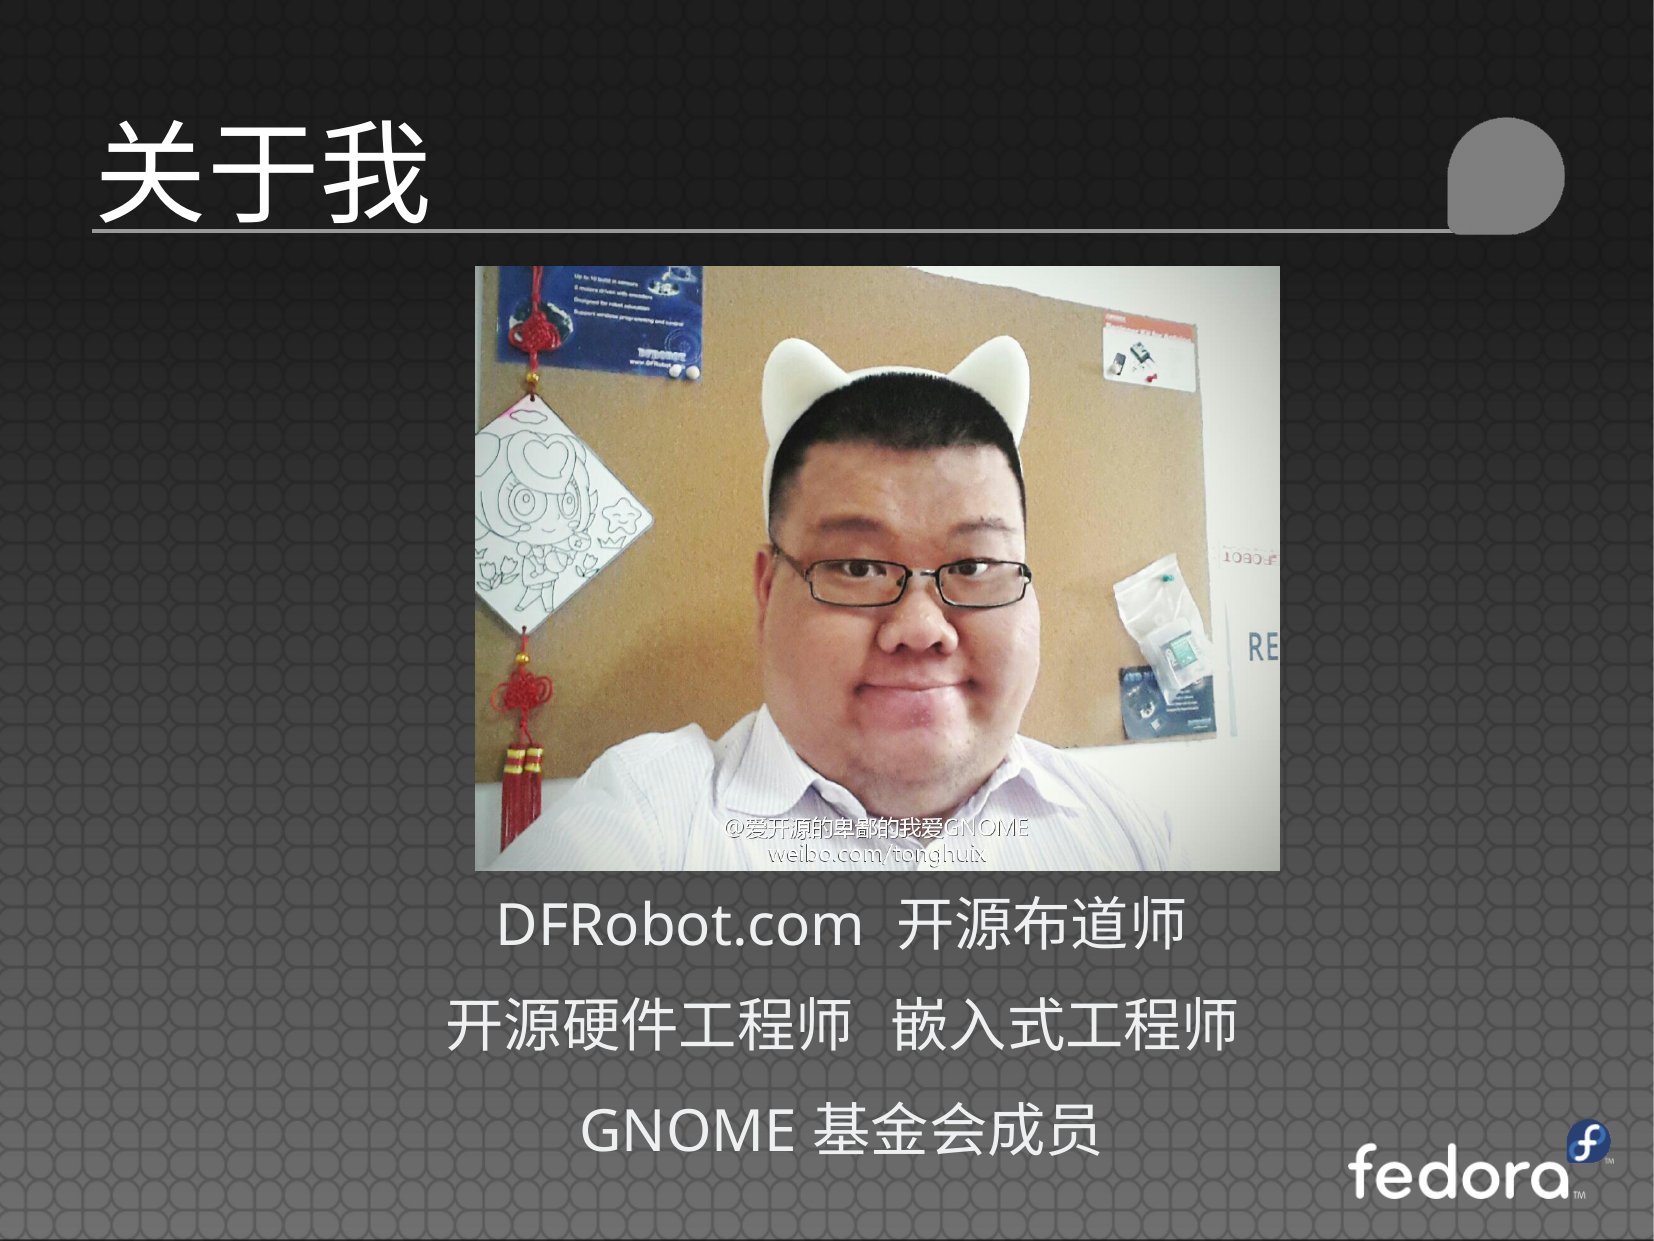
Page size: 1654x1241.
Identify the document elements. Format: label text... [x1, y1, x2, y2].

list DFRobot.com 开源布道师 开源硬件工程师 嵌入式工程师 GNOME基金会成员 [112, 883, 1501, 1168]
picture [0, 0, 1654, 1241]
title 关于我 [94, 100, 1426, 251]
